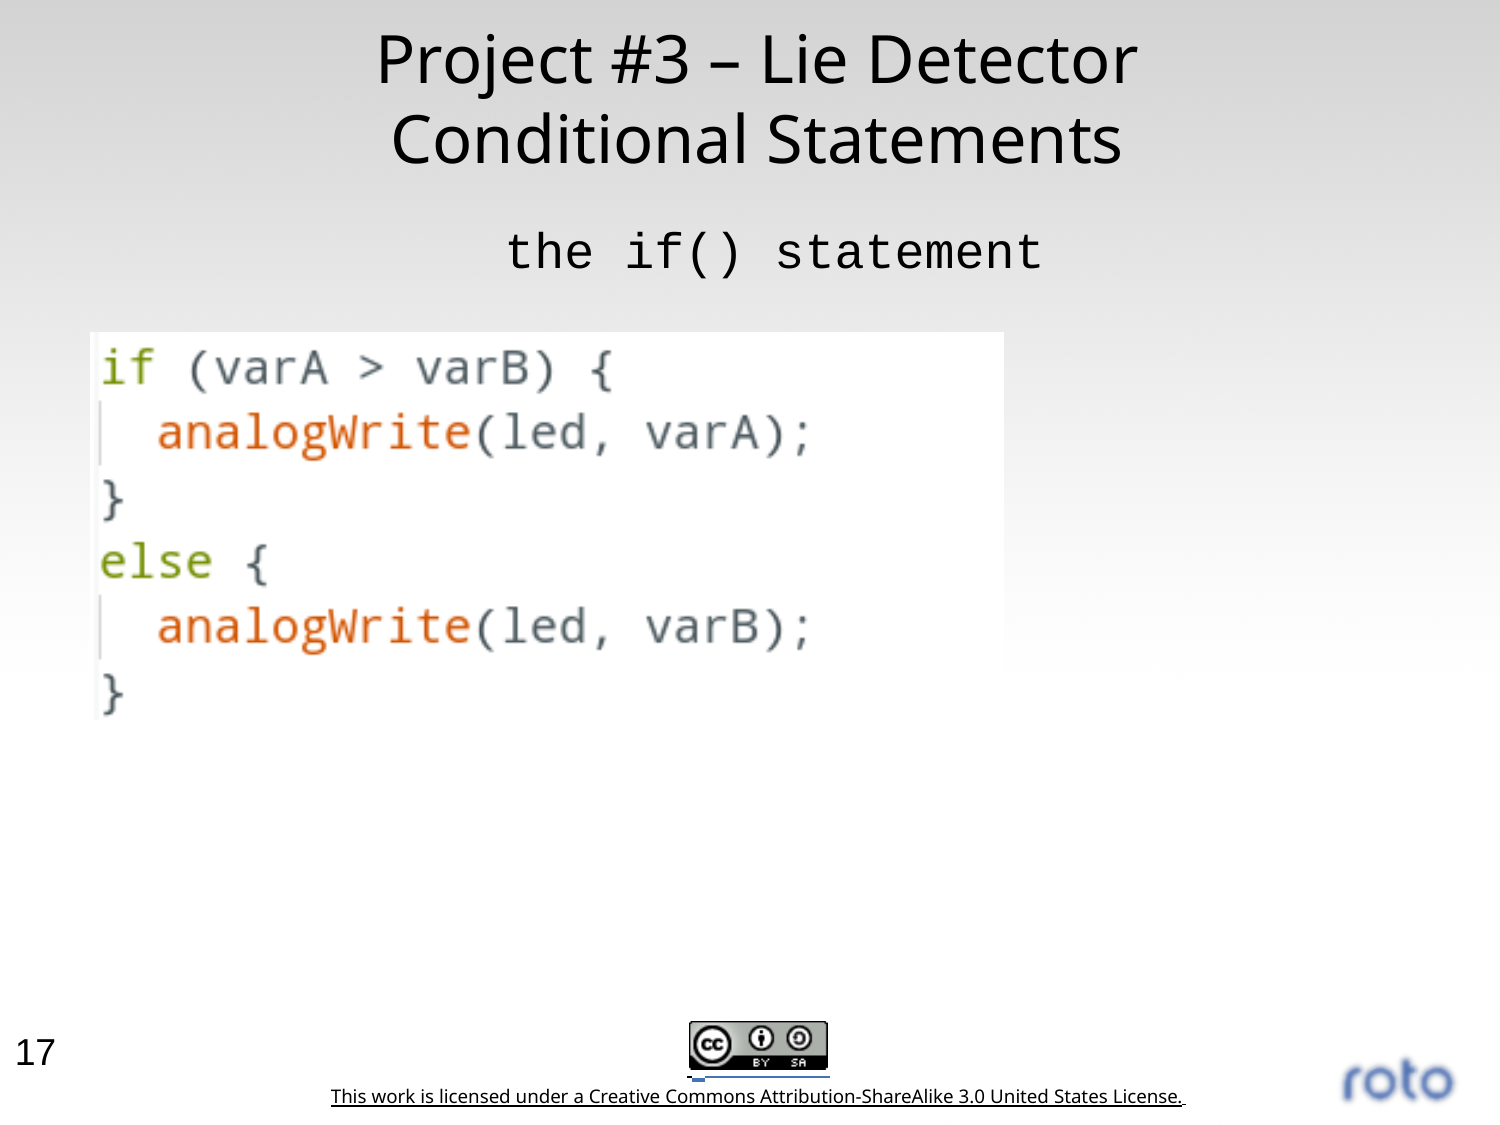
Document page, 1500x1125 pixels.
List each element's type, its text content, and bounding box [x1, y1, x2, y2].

title Project #3 – Lie Detector Conditional Statements [75, 2, 1441, 191]
text_box the if() statement [489, 219, 1090, 292]
picture [0, 0, 1500, 1125]
